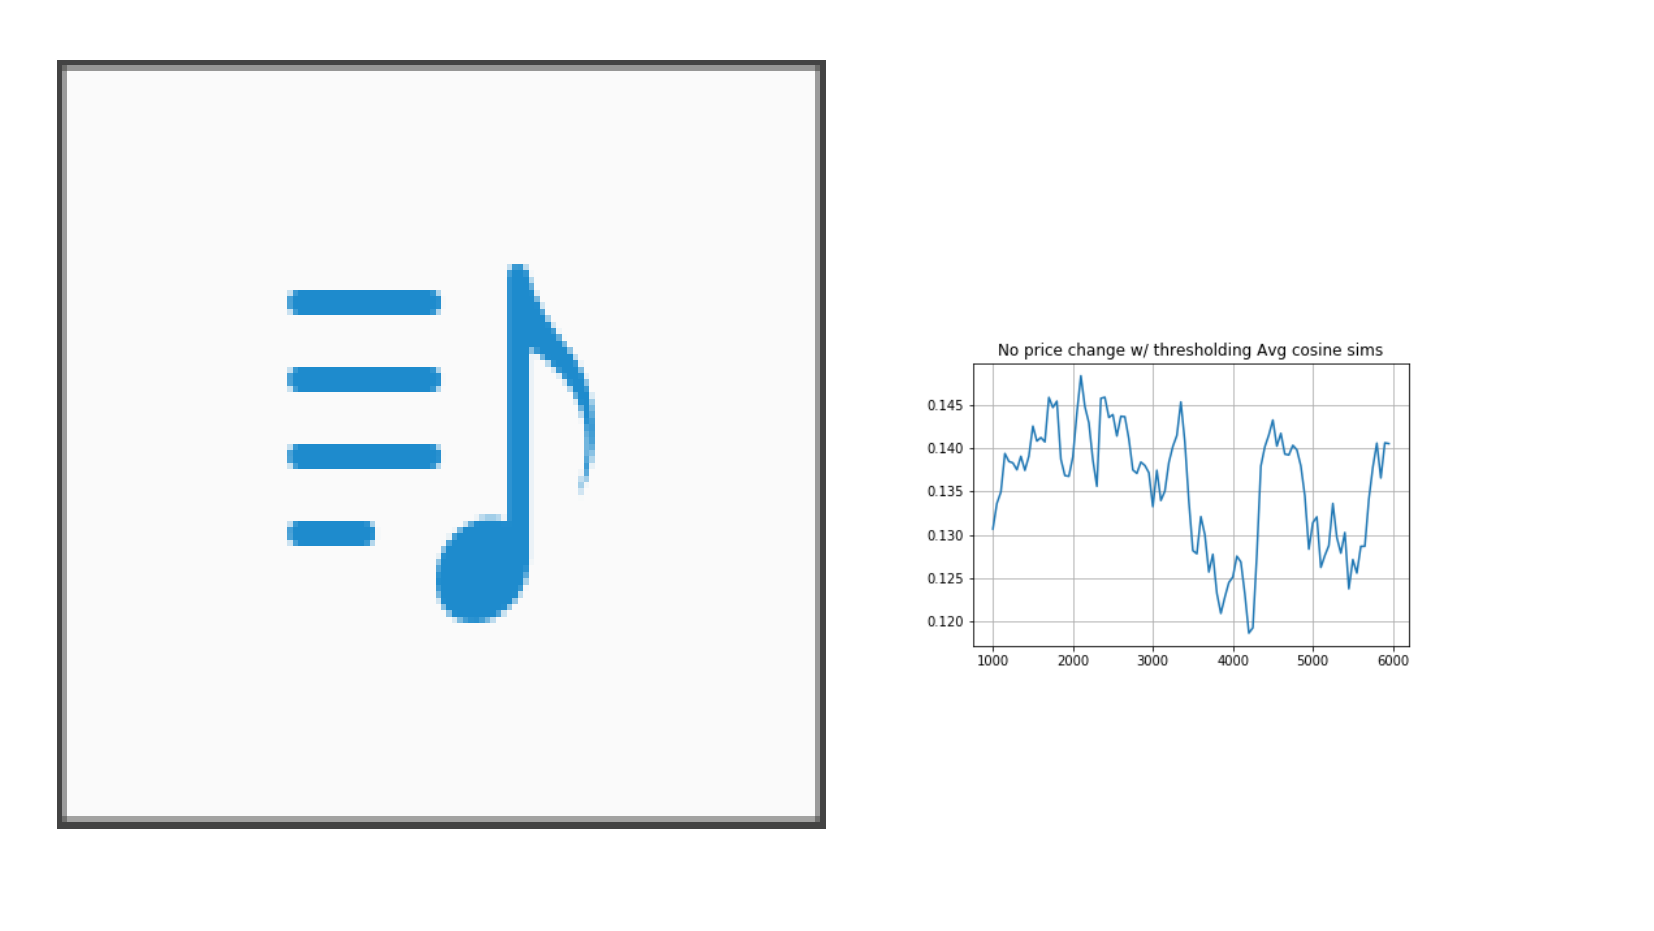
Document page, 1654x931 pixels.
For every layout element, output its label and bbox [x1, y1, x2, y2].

text_box [56, 59, 827, 830]
picture [903, 318, 1465, 694]
